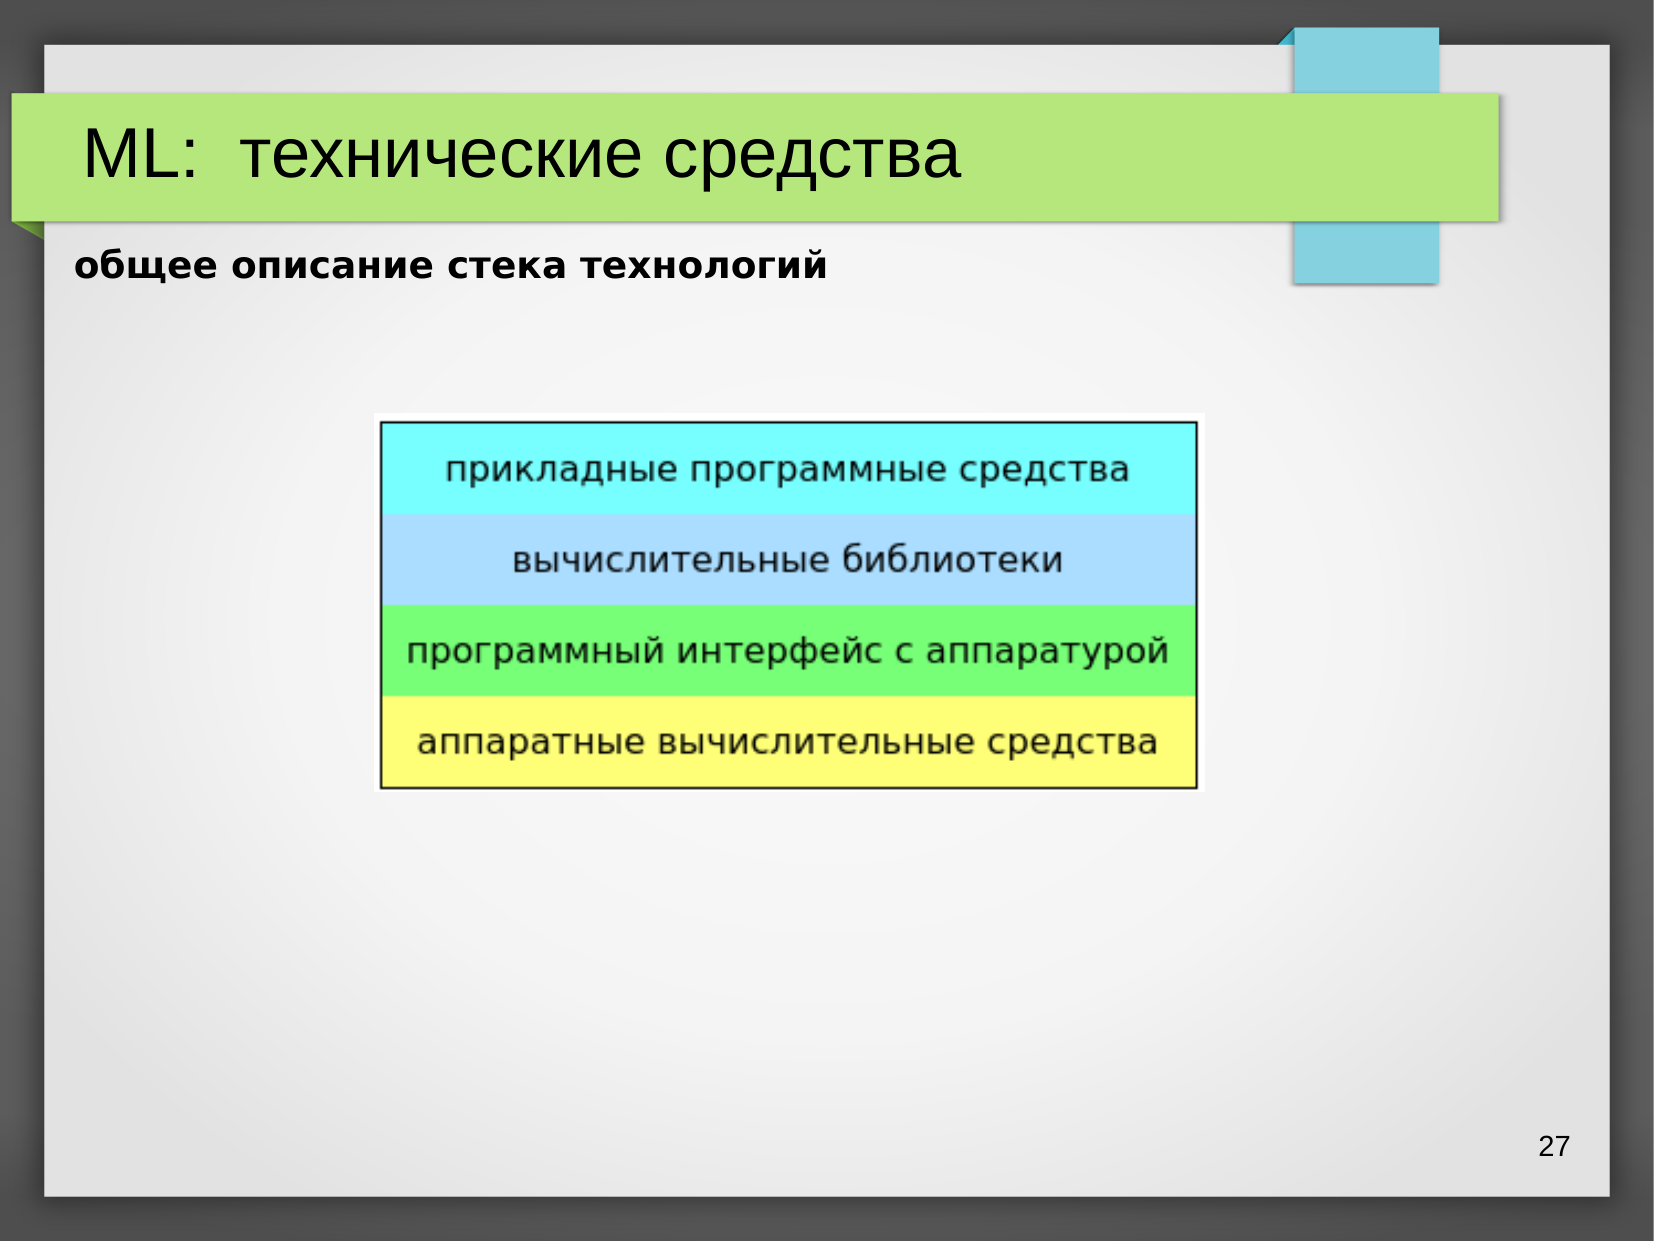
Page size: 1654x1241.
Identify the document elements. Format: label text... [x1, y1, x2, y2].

picture [0, 0, 1654, 1241]
title ML: технические средства [82, 49, 1571, 257]
text_box общее описание стека технологий [59, 236, 934, 331]
